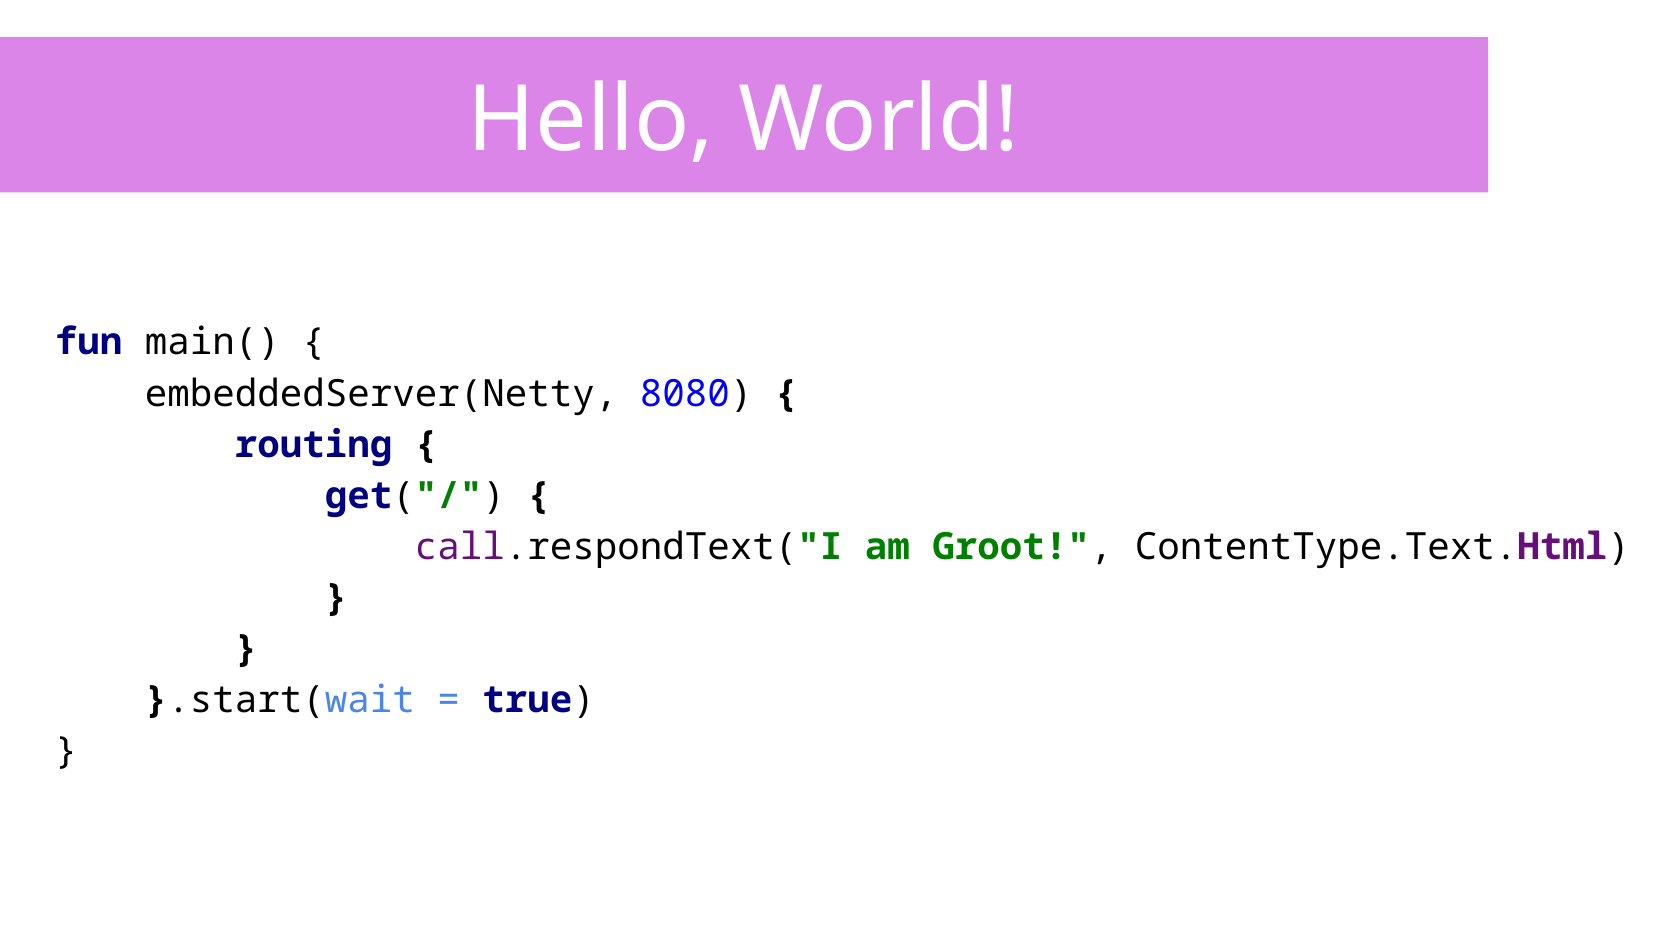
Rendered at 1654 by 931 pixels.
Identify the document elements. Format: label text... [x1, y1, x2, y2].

title Hello, World! [0, 37, 1489, 193]
text_box fun main() { embeddedServer(Netty, 8080) { routing { get("/") { call.respondText("I am Groot!", ContentType.Text.Html) } } }.start(wait = true) } [40, 307, 1645, 728]
